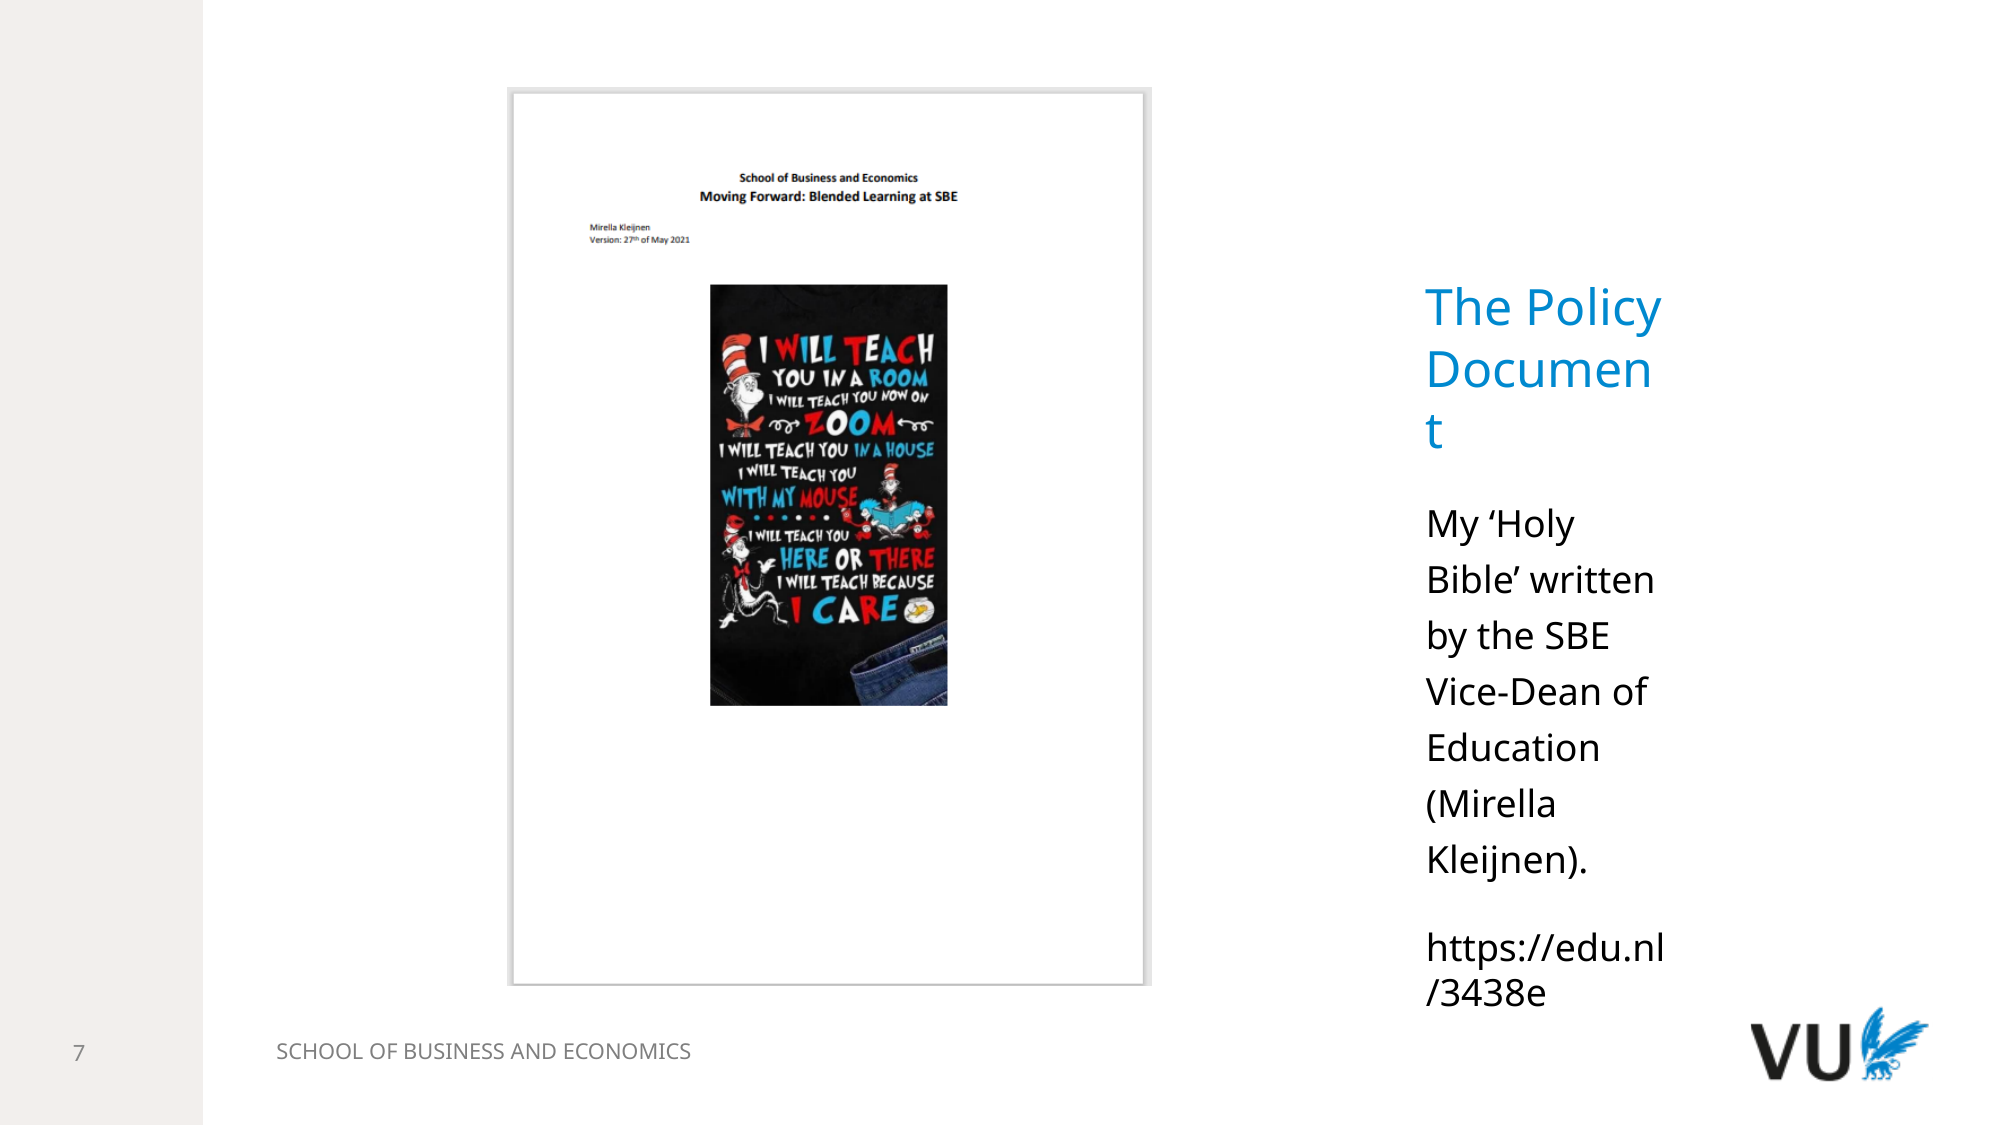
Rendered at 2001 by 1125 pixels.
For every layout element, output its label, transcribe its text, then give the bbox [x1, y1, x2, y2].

list The Policy Document My ‘Holy Bible’ written by the SBE Vice-Dean of Education (Mirella Kleijnen). https://edu.nl/3438e [1425, 276, 1927, 978]
text_box [72, 977, 173, 1125]
text_box SCHOOL OF BUSINESS AND ECONOMICS [276, 977, 1413, 1125]
picture [507, 87, 1152, 986]
